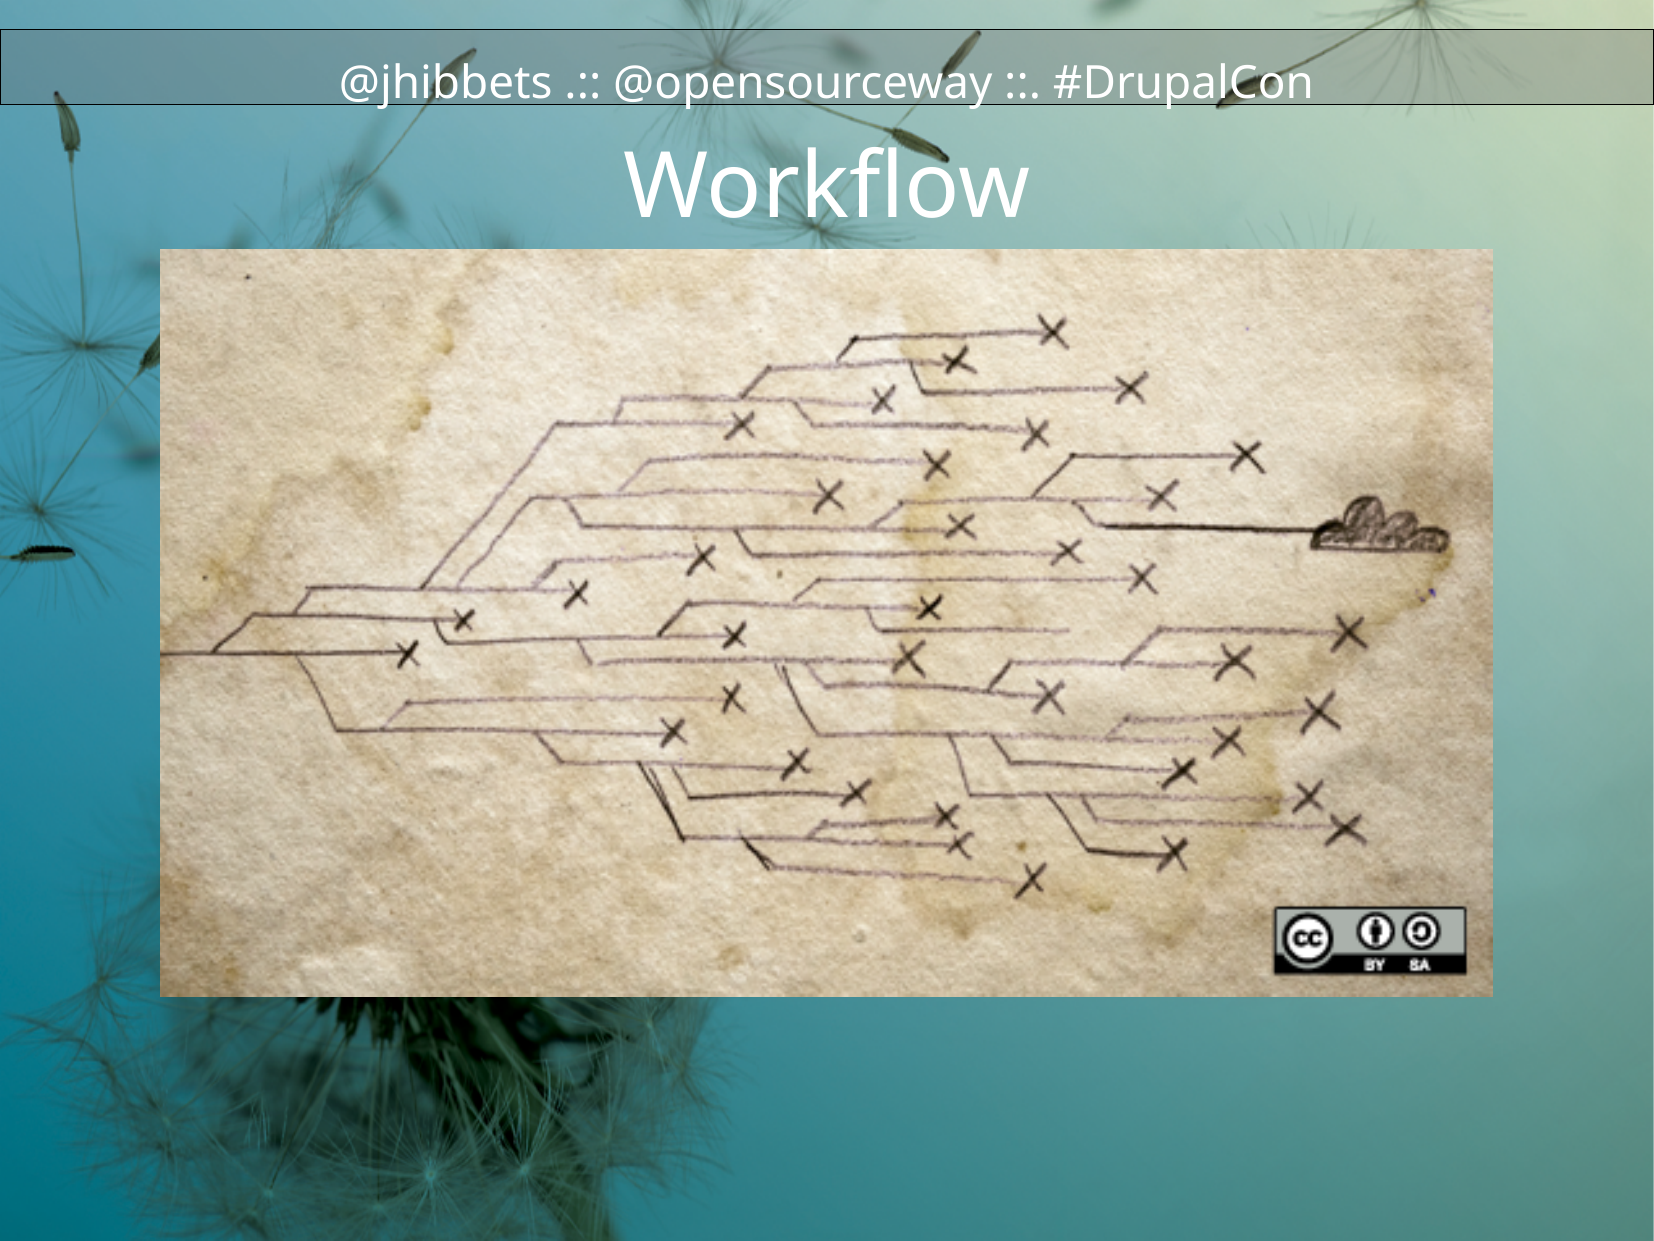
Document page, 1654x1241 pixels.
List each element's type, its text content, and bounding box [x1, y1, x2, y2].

picture [0, 0, 1654, 29]
title Workflow [82, 78, 1571, 287]
picture [0, 105, 1654, 1241]
